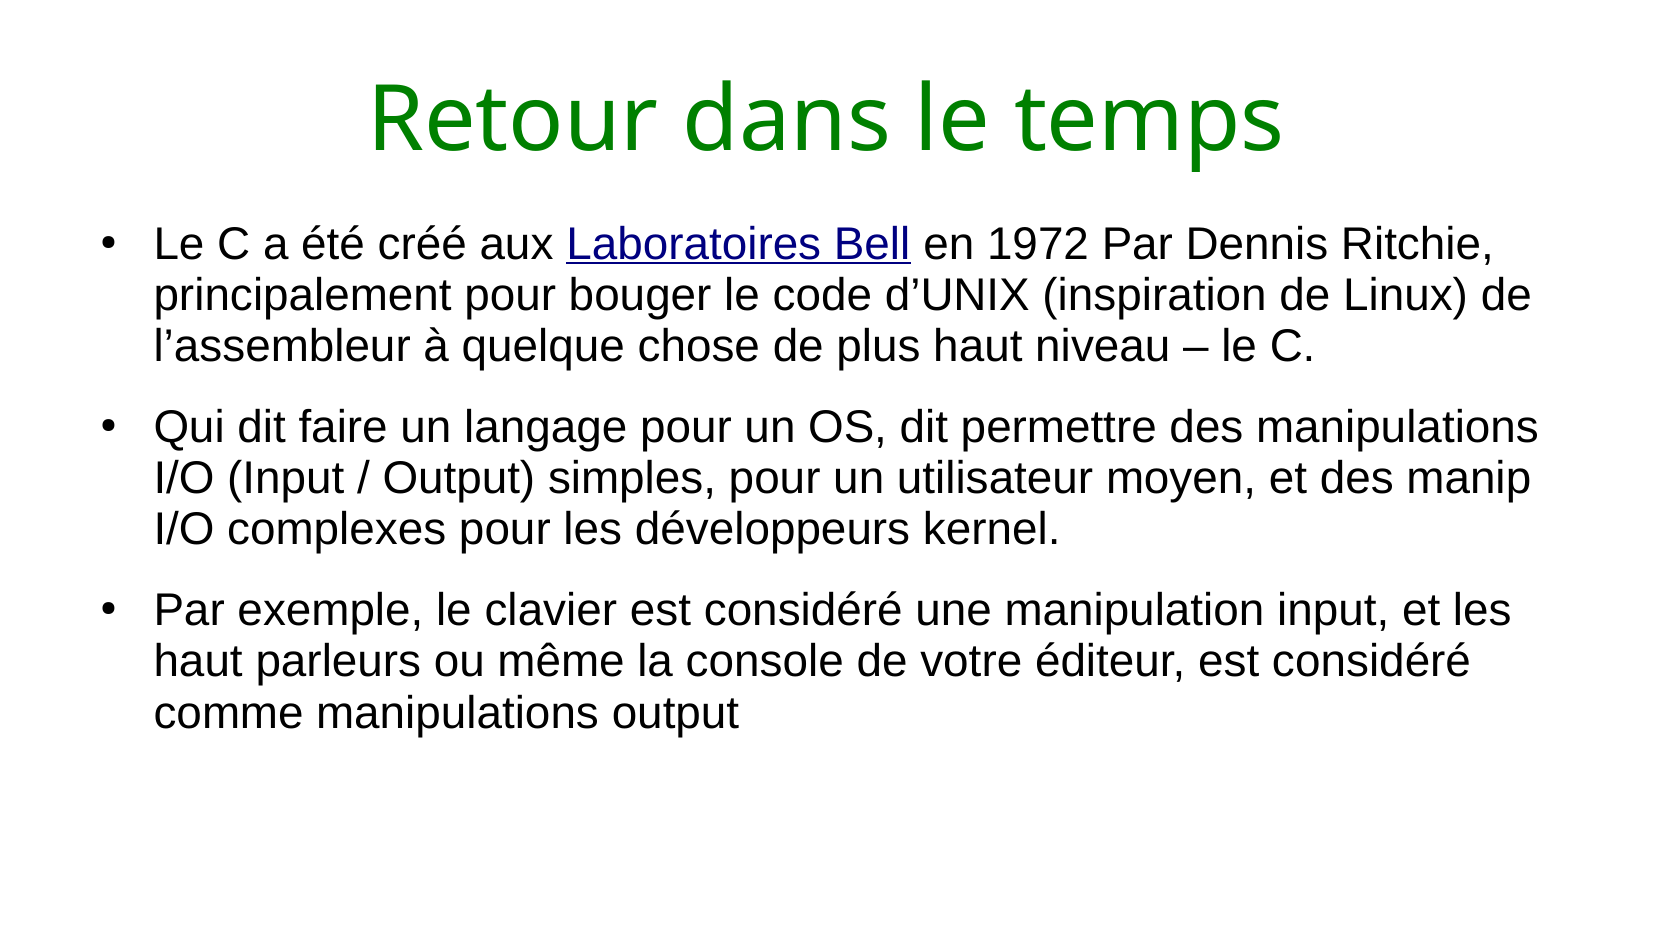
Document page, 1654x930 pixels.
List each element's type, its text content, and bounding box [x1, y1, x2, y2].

title Retour dans le temps [82, 37, 1571, 193]
list Le C a été créé aux Laboratoires Bell en 1972 Par Dennis Ritchie, principalement pour bouger le code d’UNIX (inspiration de Linux) de l’assembleur à quelque chose de plus haut niveau – le C. Qui dit faire un langage pour un OS, dit permettre des manipulations I/O (Input / Output) simples, pour un utilisateur moyen, et des manip I/O complexes pour les développeurs kernel. Par exemple, le clavier est considéré une manipulation input, et les haut parleurs ou même la console de votre éditeur, est considéré comme manipulations output [82, 217, 1571, 757]
